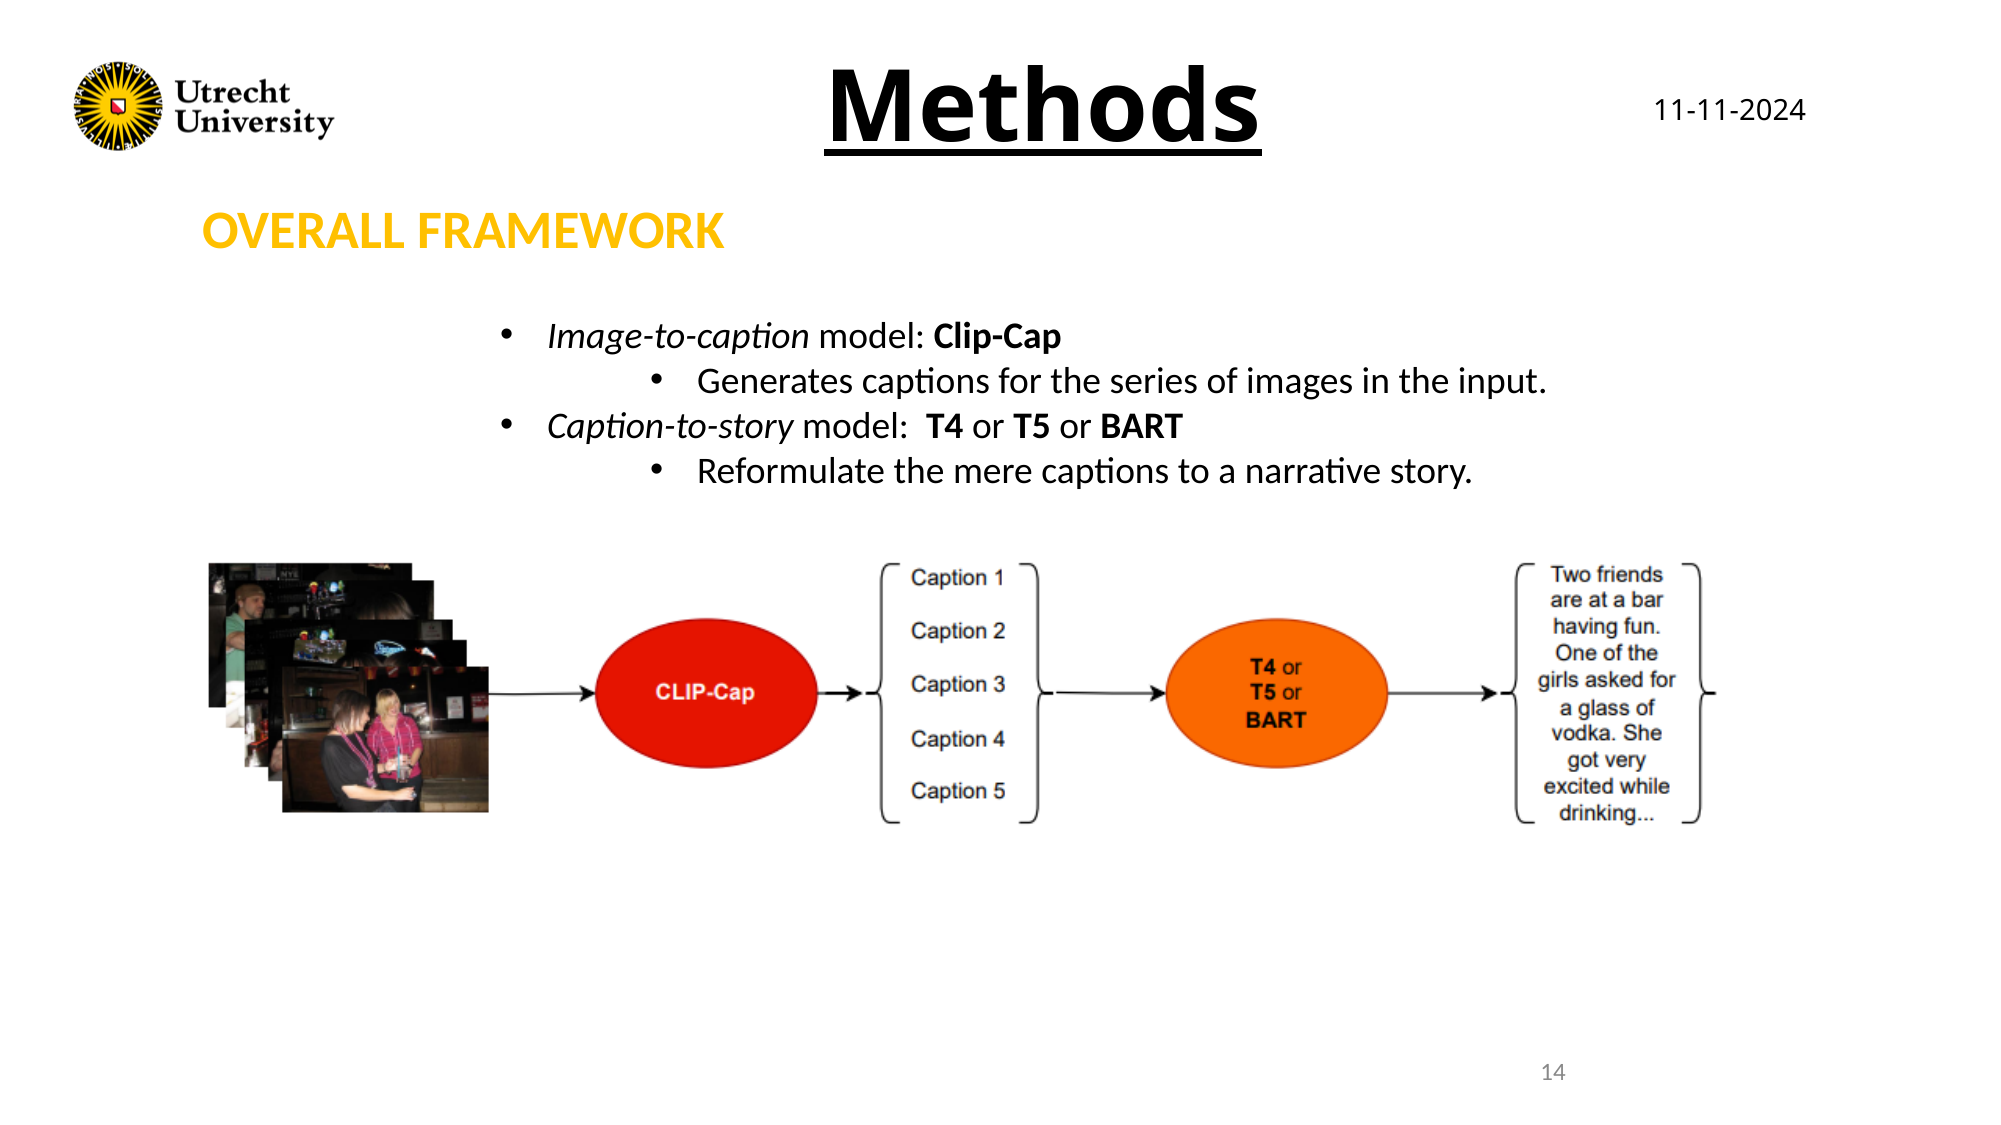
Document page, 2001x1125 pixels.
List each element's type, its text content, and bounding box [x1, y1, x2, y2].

picture [184, 532, 1751, 841]
text_box [1525, 1040, 1976, 1101]
text_box 11-11-2024 [1638, 84, 1943, 120]
text_box OVERALL FRAMEWORK [187, 187, 780, 268]
text_box Image-to-caption model: Clip-Cap Generates captions for the series of images in the input. Caption-to-story model: T4 or T5 or BART Reformulate the mere captions to a narrative story. [485, 303, 1639, 501]
text_box Methods [824, 41, 1112, 163]
